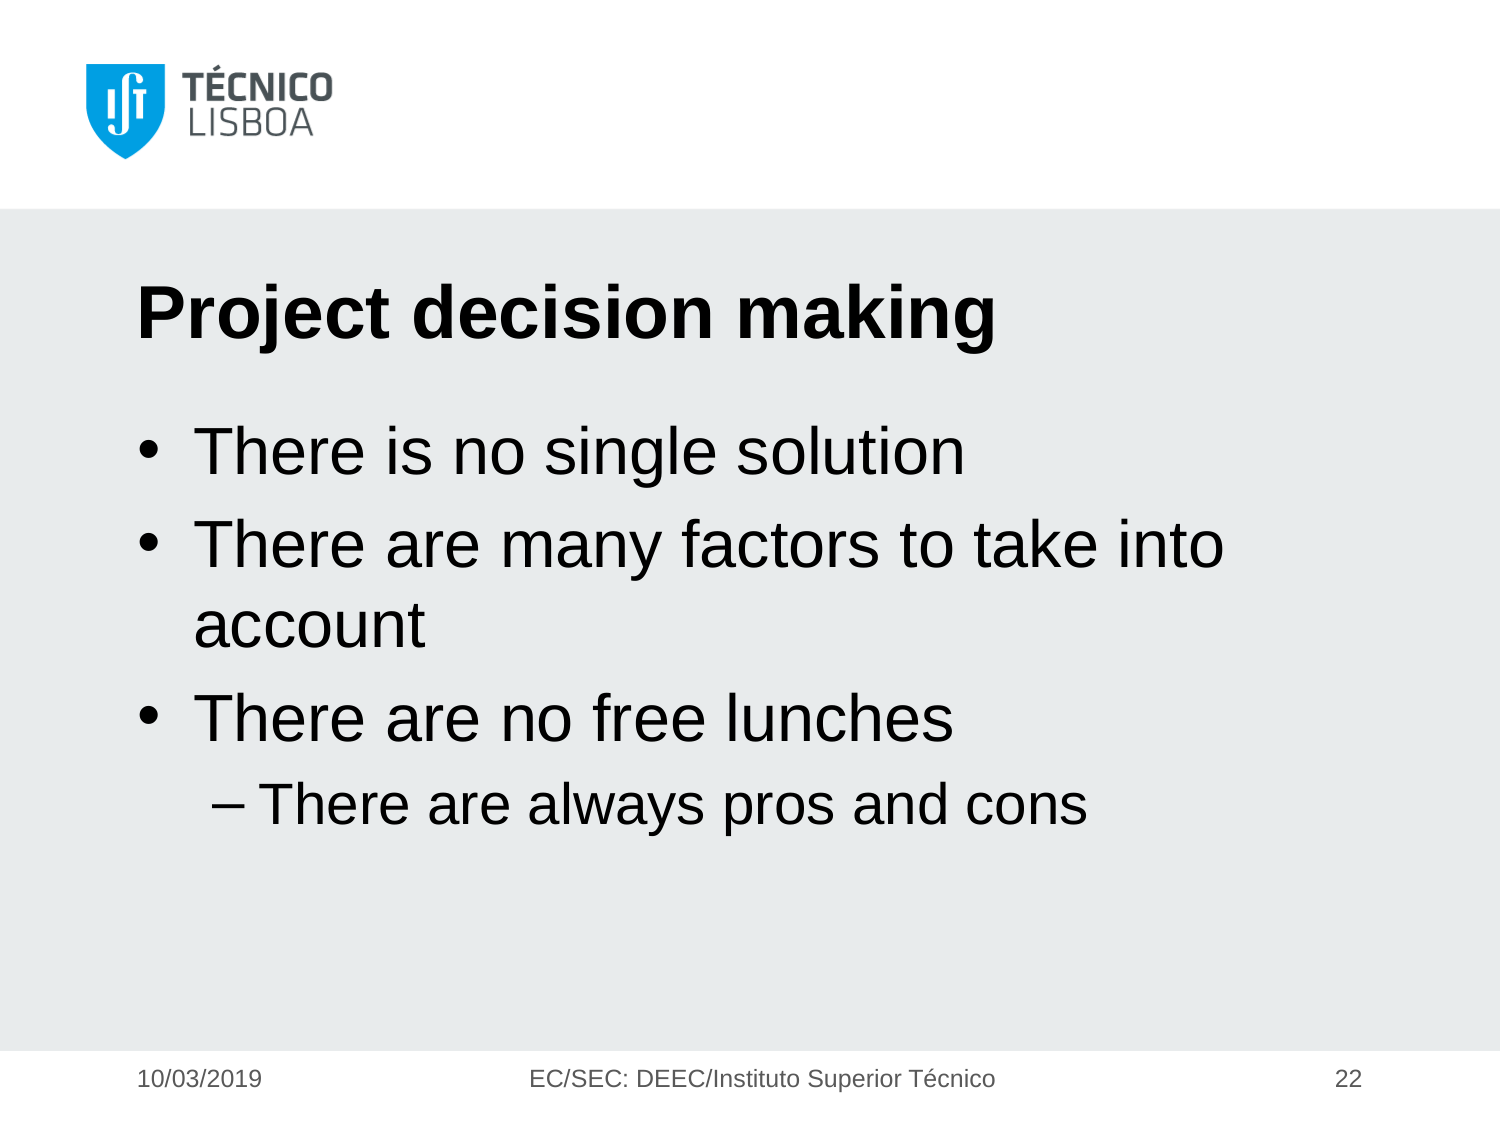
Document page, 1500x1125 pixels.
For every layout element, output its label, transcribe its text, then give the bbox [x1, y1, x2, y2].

title Project decision making [121, 237, 1378, 381]
slide_number 10/03/2019 [121, 1052, 425, 1103]
list There is no single solution There are many factors to take into account There are no free lunches There are always pros and cons [121, 400, 1378, 1005]
picture [0, 0, 1500, 1125]
footer EC/SEC: DEEC/Instituto Superior Técnico [512, 1052, 1021, 1103]
slide_number <number> [1077, 1052, 1378, 1103]
